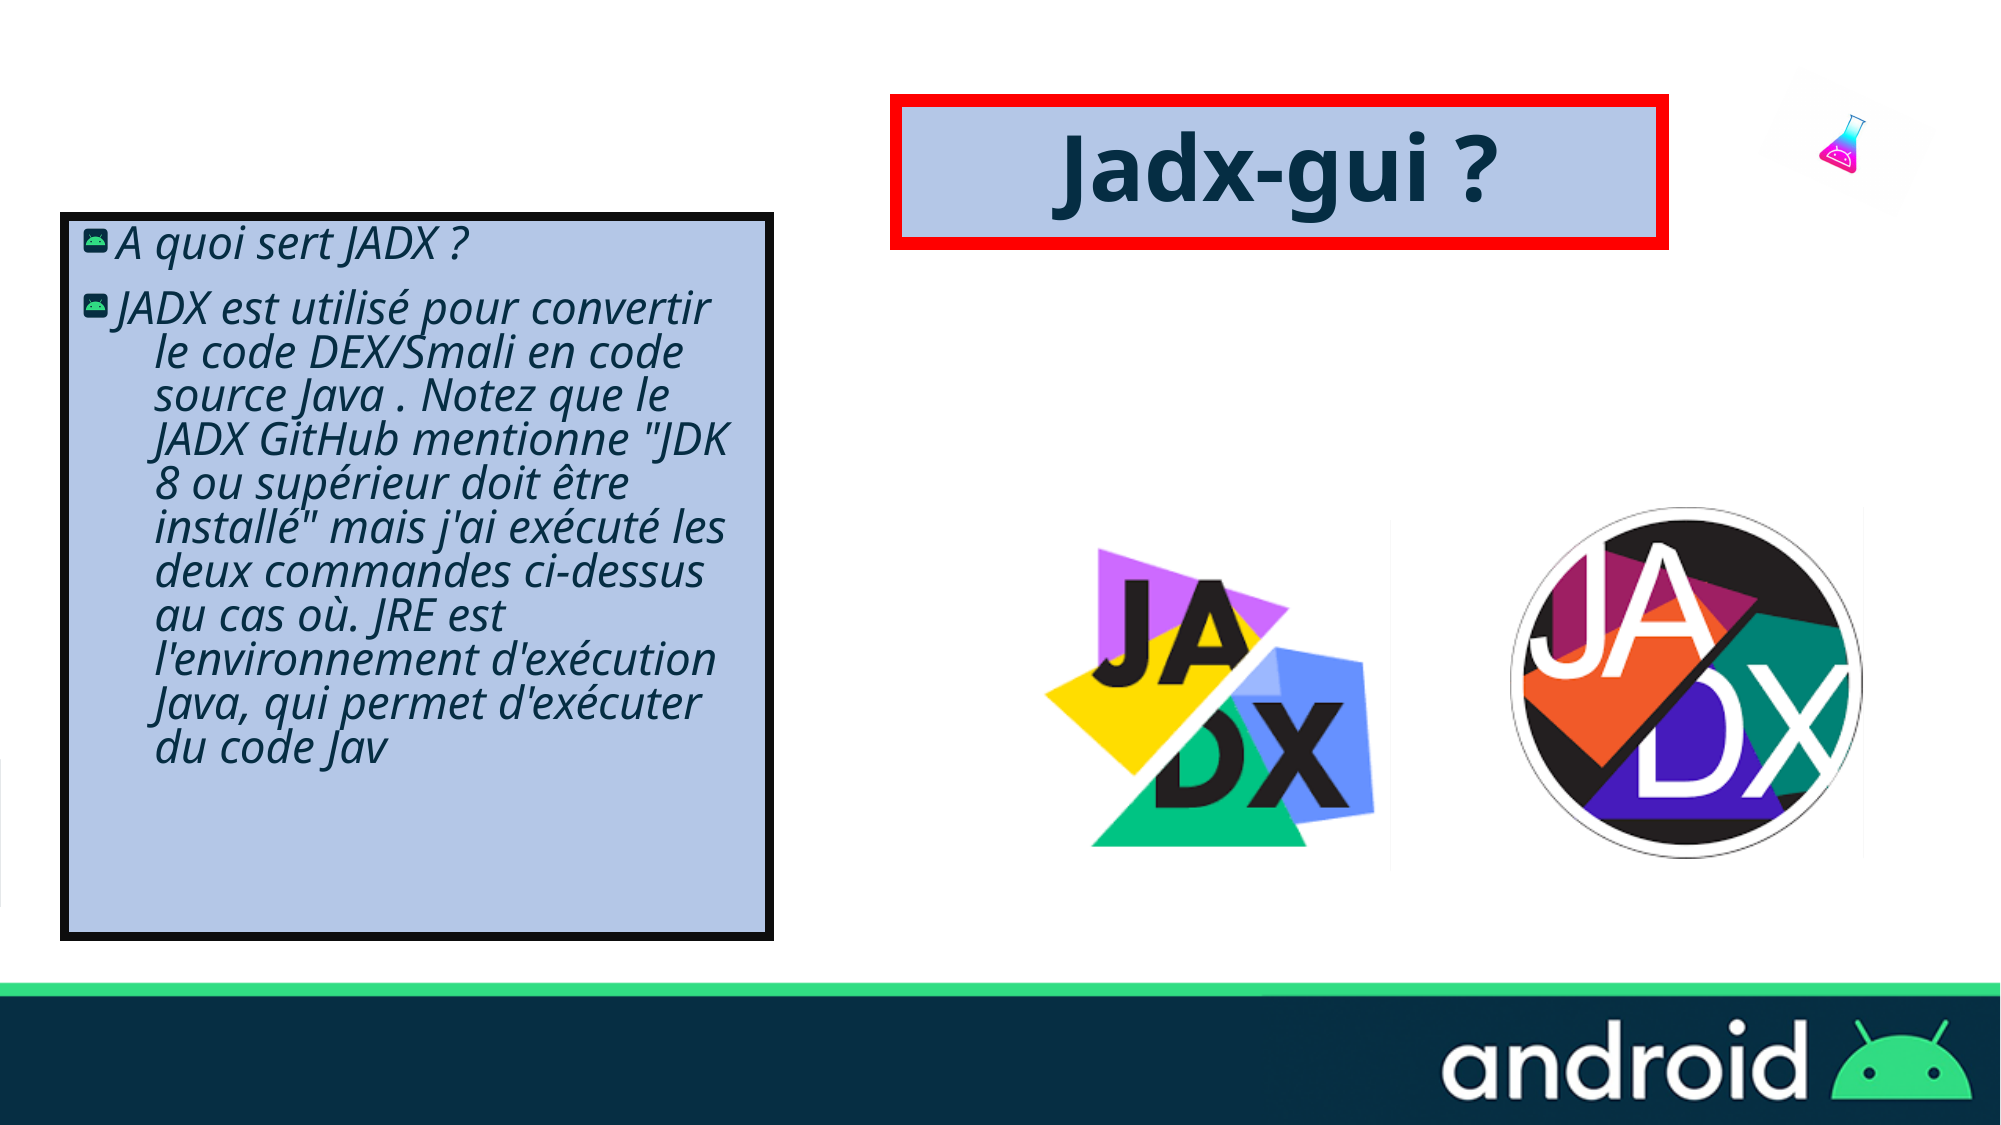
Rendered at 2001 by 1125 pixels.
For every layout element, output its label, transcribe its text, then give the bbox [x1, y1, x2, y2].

picture [1510, 507, 1863, 859]
list A quoi sert JADX ? JADX est utilisé pour convertir le code DEX/Smali en code source Java . Notez que le JADX GitHub mentionne "JDK 8 ou supérieur doit être installé" mais j'ai exécuté les deux commandes ci-dessus au cas où. JRE est l'environnement d'exécution Java, qui permet d'exécuter du code Jav [64, 216, 770, 937]
picture [1758, 66, 1936, 217]
picture [1037, 520, 1390, 872]
title Jadx-gui ? [895, 100, 1663, 244]
